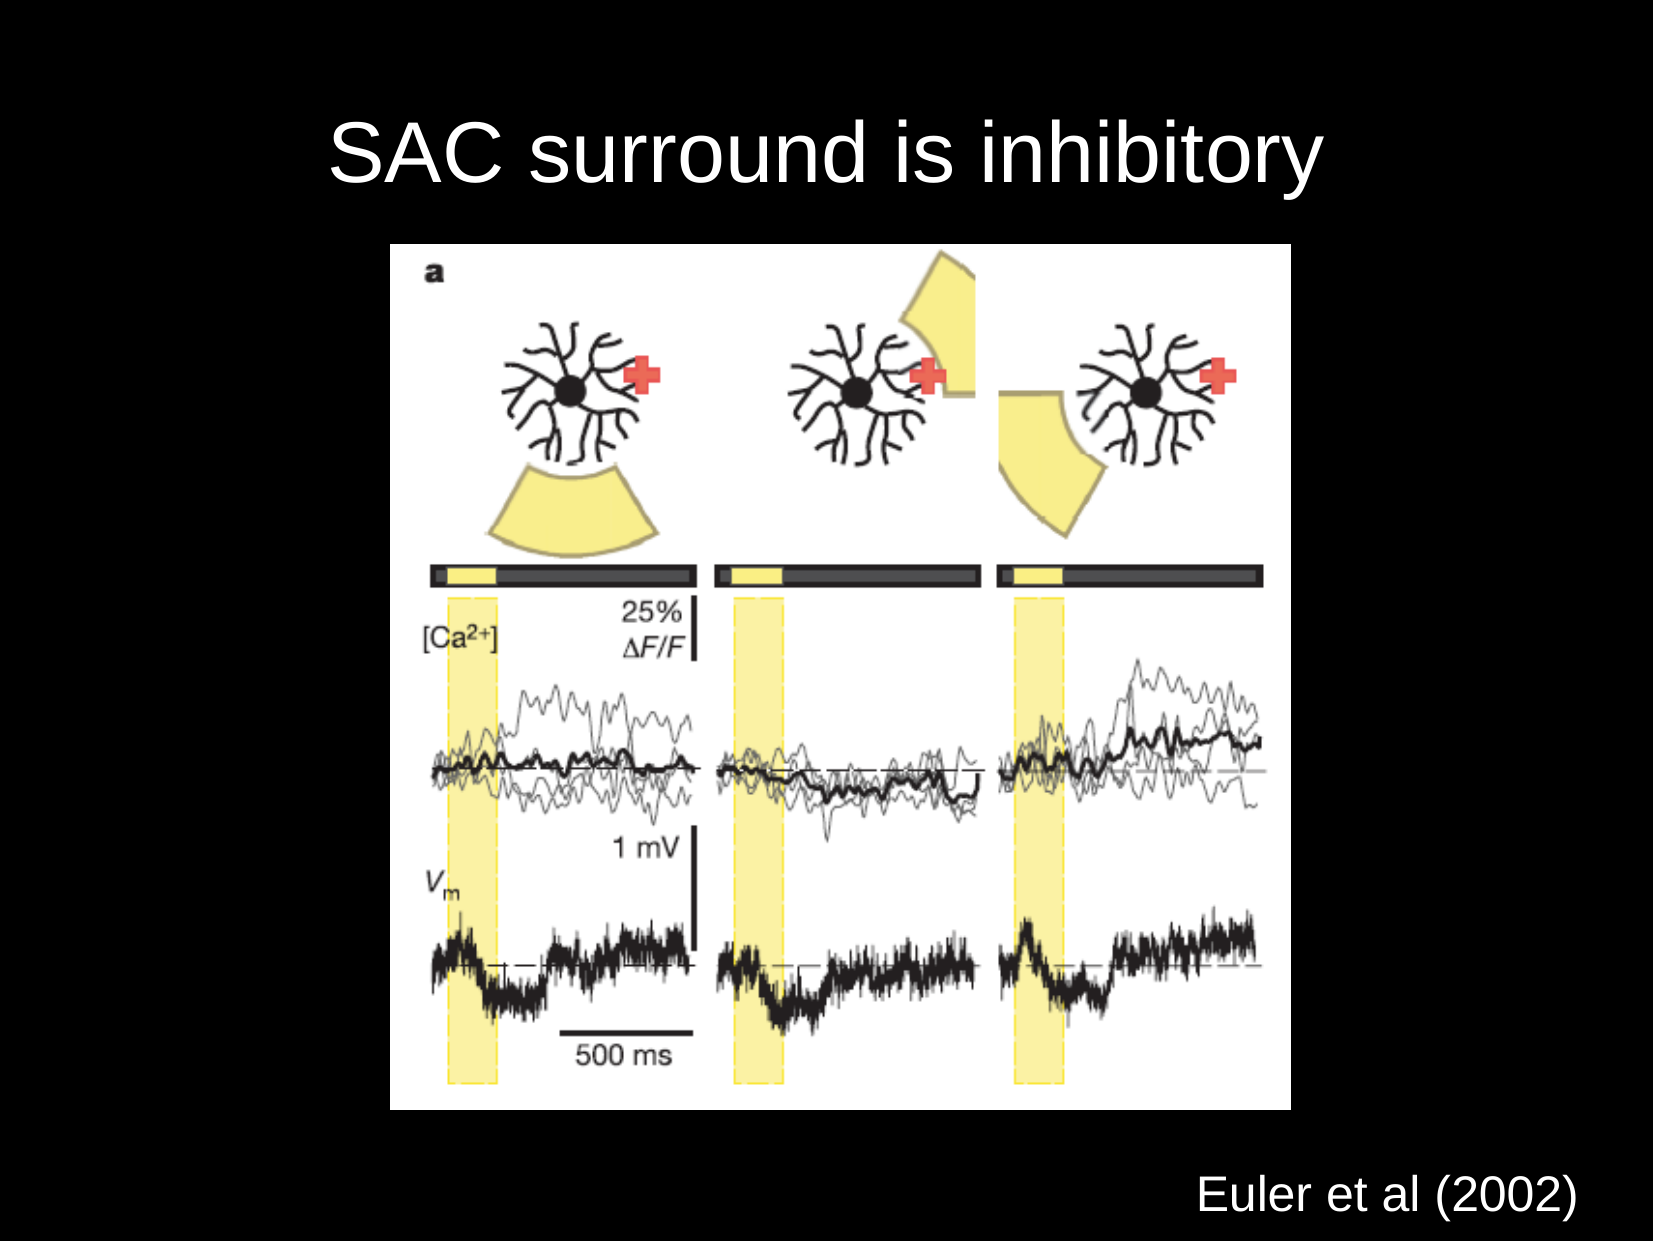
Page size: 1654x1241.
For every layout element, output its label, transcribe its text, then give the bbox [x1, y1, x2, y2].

title SAC surround is inhibitory [82, 49, 1571, 257]
list Euler et al (2002) [1125, 1166, 1606, 1241]
picture [390, 244, 1291, 1111]
